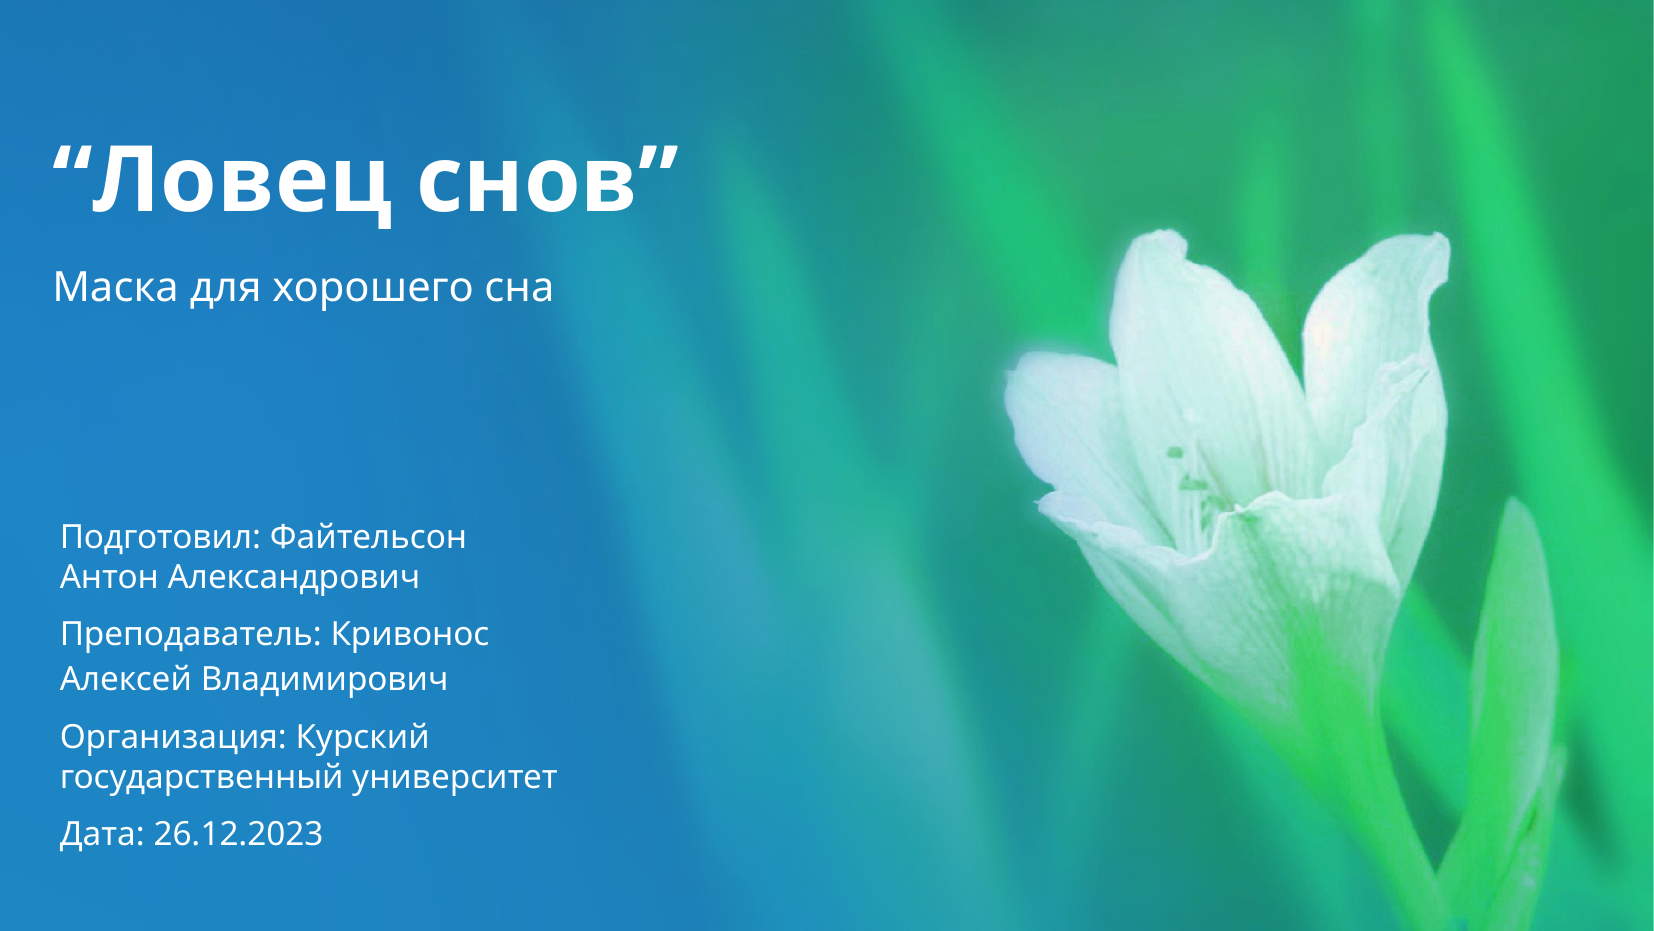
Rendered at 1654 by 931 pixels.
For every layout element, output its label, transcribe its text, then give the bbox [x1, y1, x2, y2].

text_box “Ловец снов” Маска для хорошего сна [37, 112, 1082, 317]
text_box Подготовил: Файтельсон Антон Александрович [45, 507, 571, 603]
picture [0, 0, 1654, 931]
text_box Дата: 26.12.2023 [45, 802, 383, 863]
text_box Организация: Курский государственный университет [45, 707, 601, 803]
text_box Преподаватель: Кривонос Алексей Владимирович [45, 602, 533, 708]
